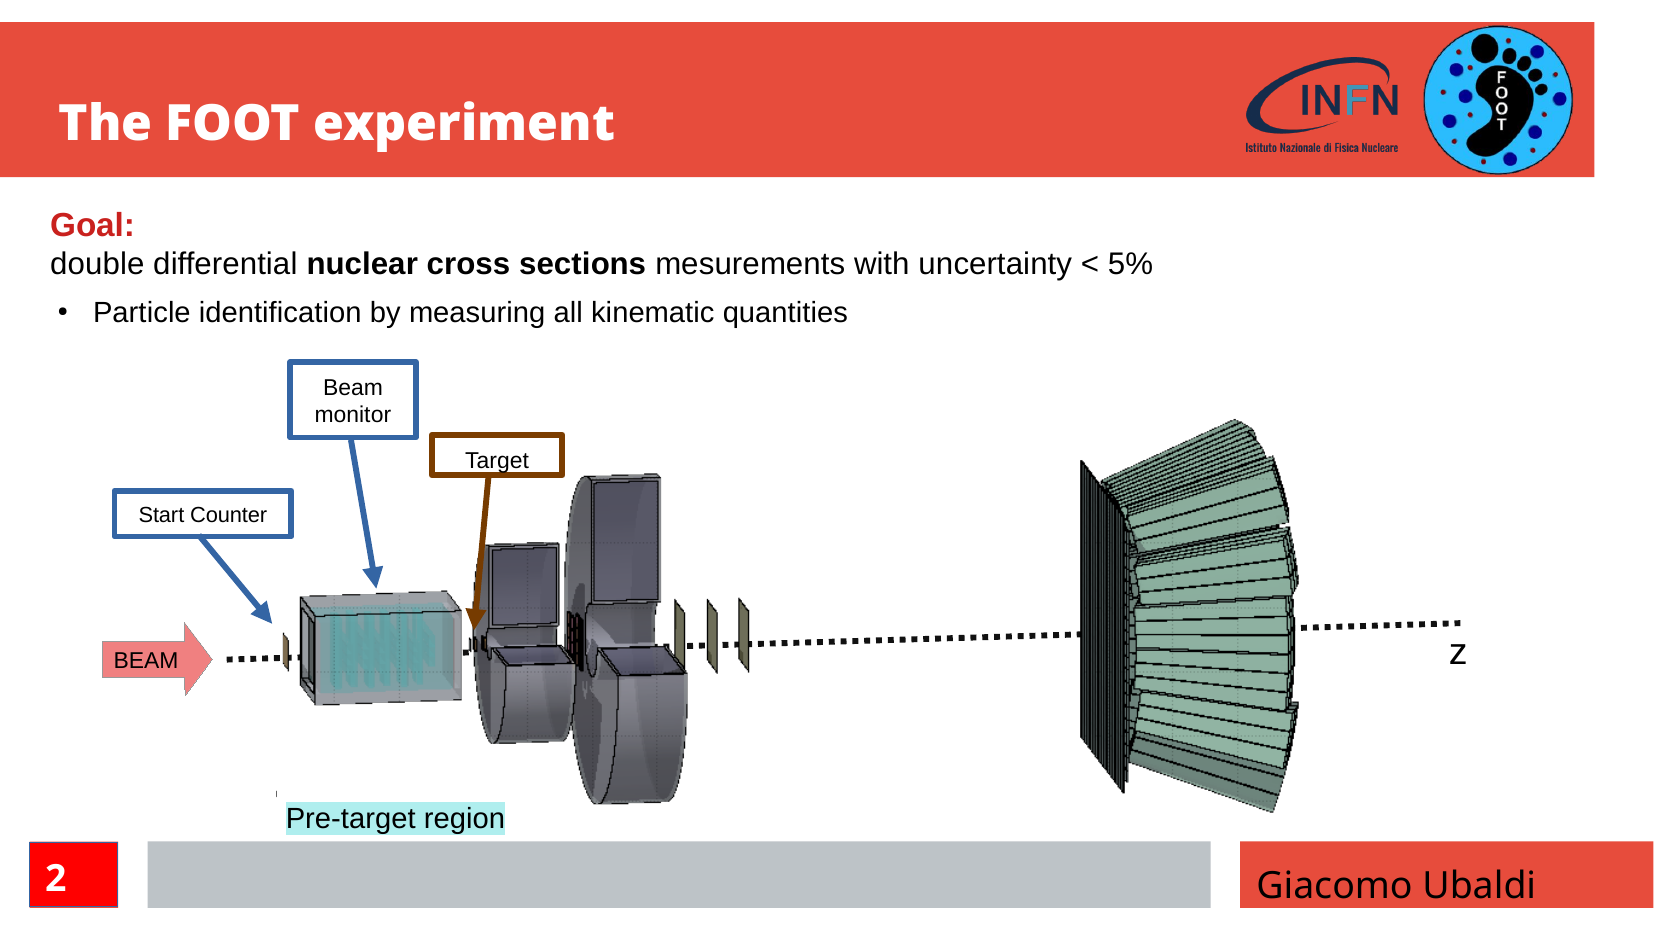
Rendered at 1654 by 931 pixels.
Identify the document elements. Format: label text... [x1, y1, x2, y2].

text_box Beam monitor [290, 362, 416, 438]
text_box BEAM [98, 638, 217, 688]
text_box z [1434, 619, 1528, 670]
picture [1246, 57, 1398, 152]
picture [276, 413, 1323, 824]
title The FOOT experiment [1589, 44, 1595, 156]
text_box 2 [30, 844, 86, 903]
text_box Particle identification by measuring all kinematic quantities [42, 288, 1654, 337]
text_box [184, 622, 197, 638]
text_box Pre-target region [271, 792, 582, 850]
text_box Start Counter [114, 490, 292, 537]
title The FOOT experiment [59, 44, 1409, 156]
text_box Target [431, 434, 563, 476]
picture [1409, 22, 1589, 182]
text_box Goal: double differential nuclear cross sections mesurements with uncertainty < 5% [35, 196, 1654, 673]
text_box Giacomo Ubaldi [1241, 850, 1568, 910]
text_box [29, 842, 118, 907]
text_box [184, 688, 191, 696]
